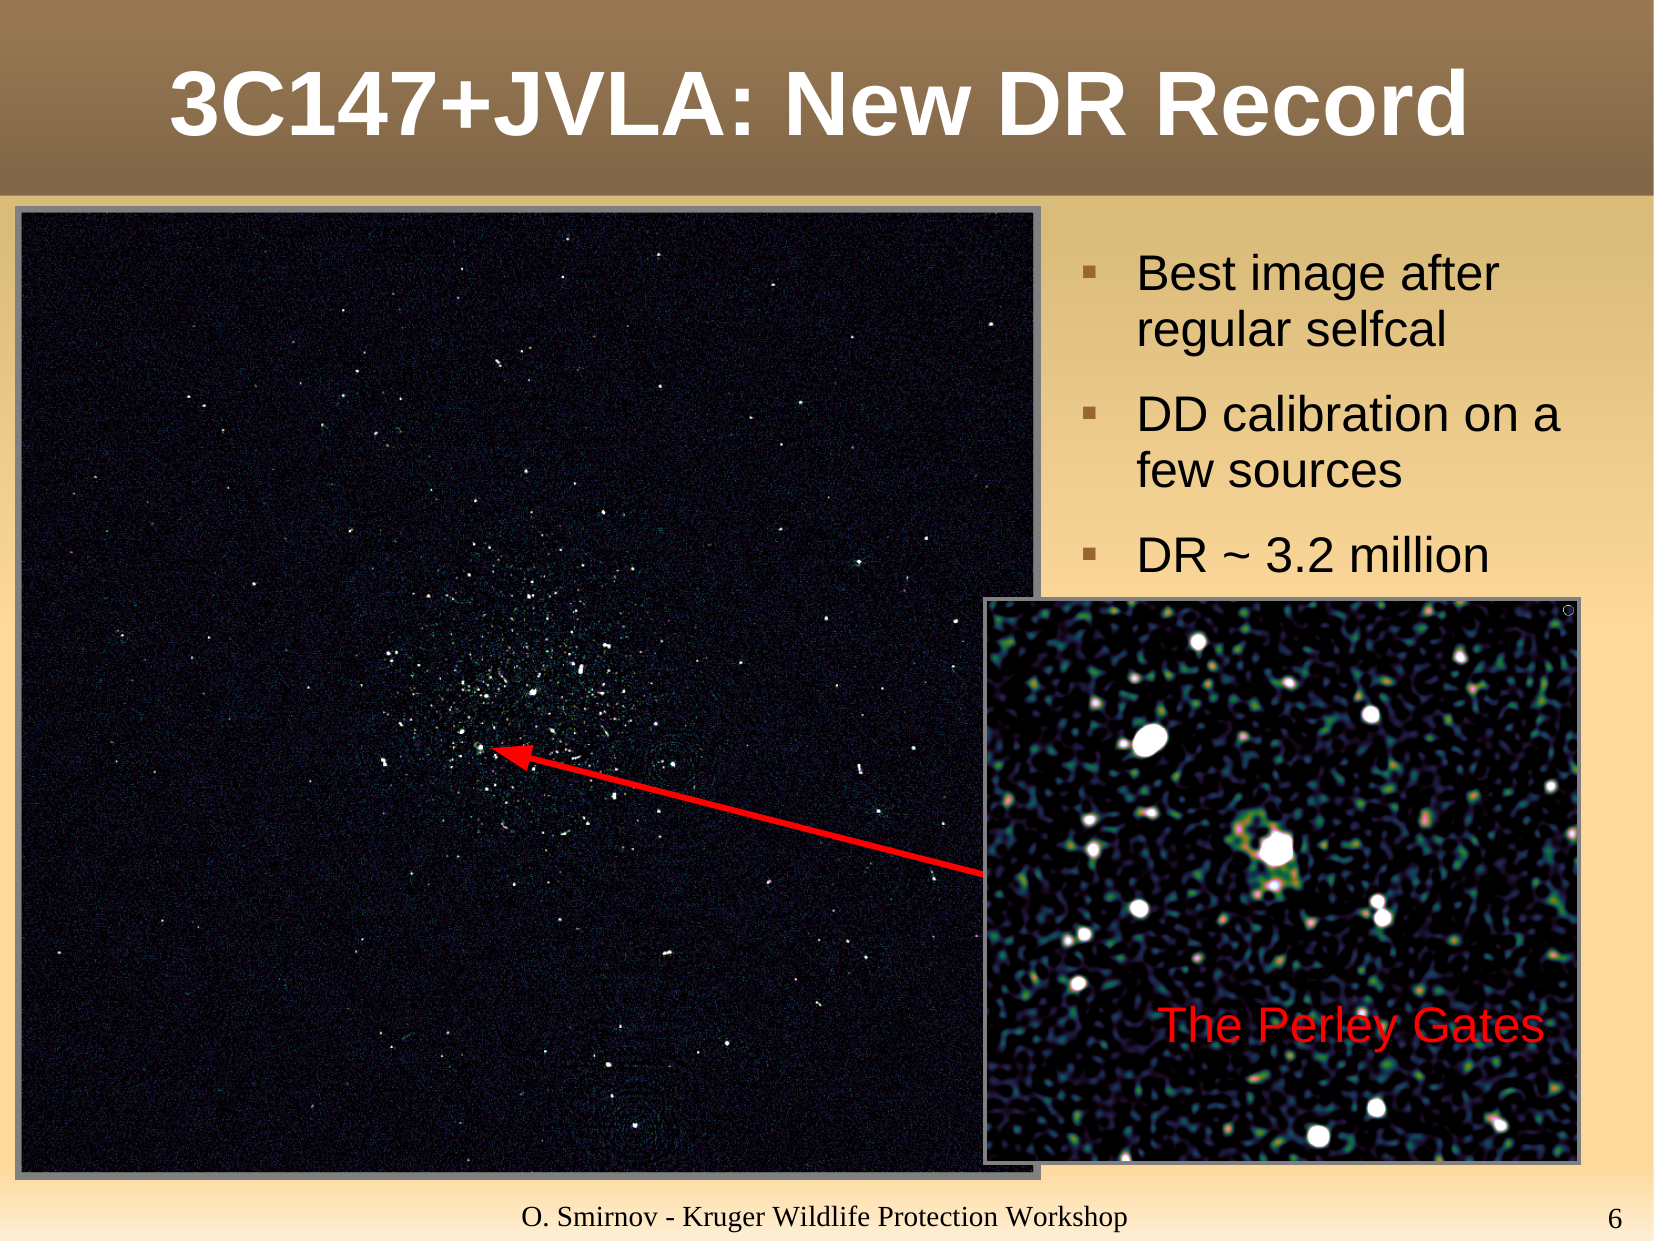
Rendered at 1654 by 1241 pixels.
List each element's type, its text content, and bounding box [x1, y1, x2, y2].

list Best image after regular selfcal DD calibration on a few sources DR ~ 3.2 million more coming soon [1065, 245, 1601, 1064]
text_box The Perley Gates [1142, 989, 1562, 1091]
title 3C147+JVLA: New DR Record [76, 0, 1565, 208]
picture [0, 0, 1654, 1241]
